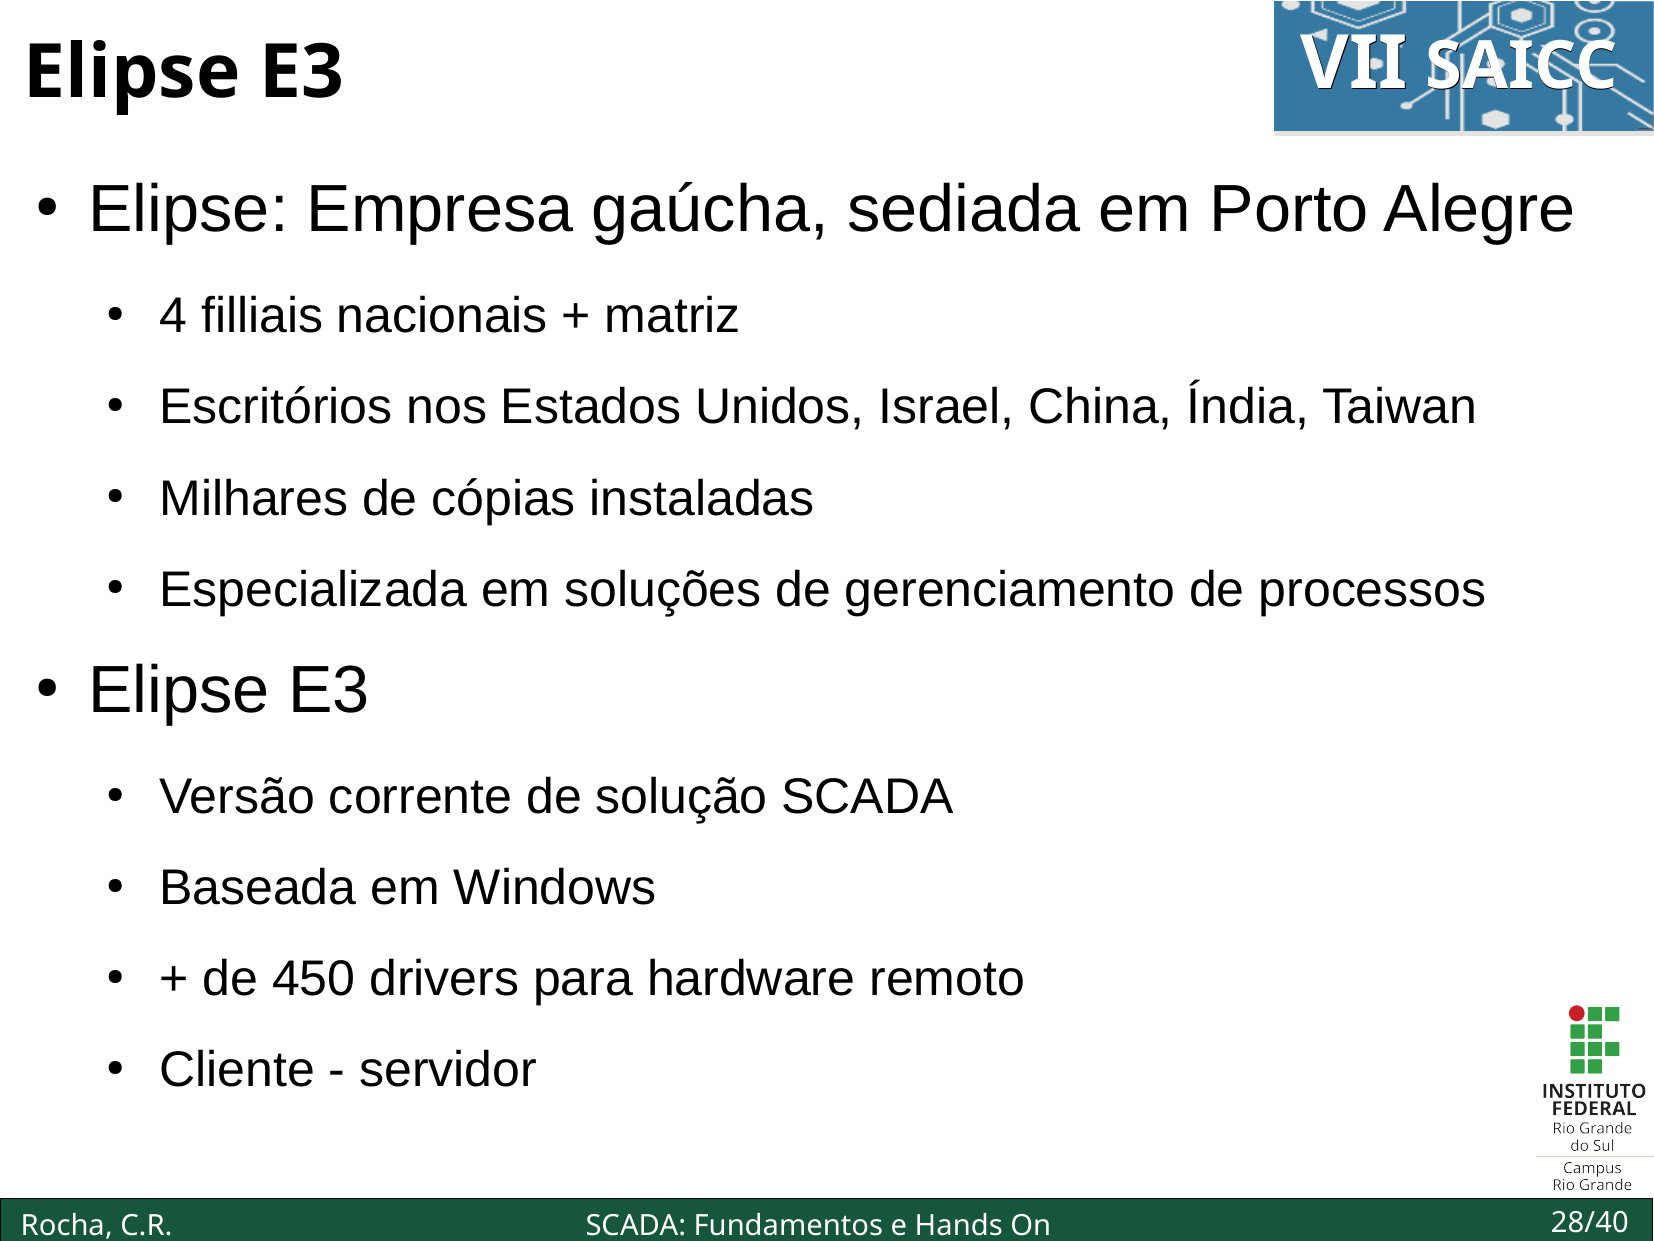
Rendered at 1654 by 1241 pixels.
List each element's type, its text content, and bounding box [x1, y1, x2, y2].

title Elipse E3 [23, 23, 1247, 113]
picture [1535, 1003, 1654, 1194]
picture [1274, 1, 1654, 131]
list Elipse: Empresa gaúcha, sediada em Porto Alegre 4 filliais nacionais + matriz Escritórios nos Estados Unidos, Israel, China, Índia, Taiwan Milhares de cópias instaladas Especializada em soluções de gerenciamento de processos Elipse E3 Versão corrente de solução SCADA Baseada em Windows + de 450 drivers para hardware remoto Cliente - servidor [17, 171, 1625, 1117]
